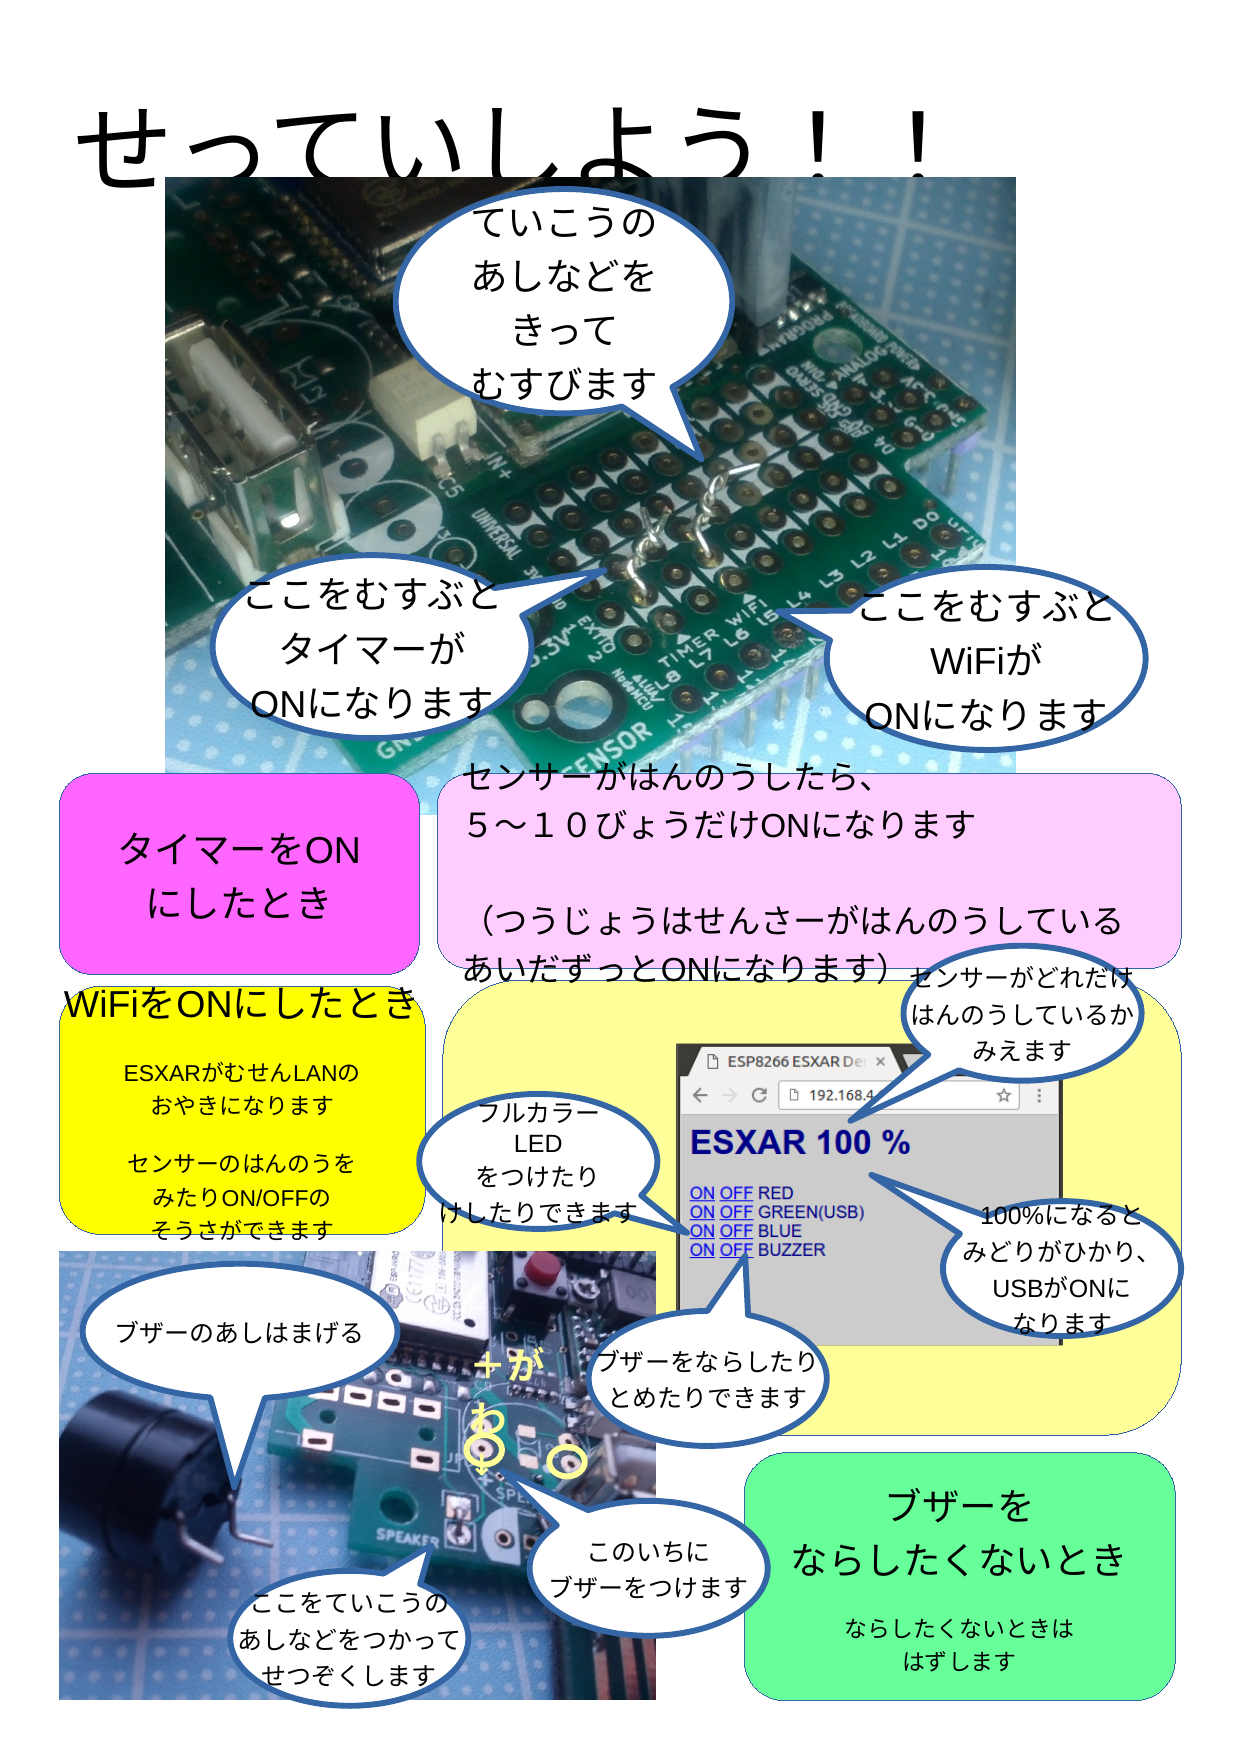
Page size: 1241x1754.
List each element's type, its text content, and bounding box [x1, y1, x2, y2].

picture [701, 768, 709, 773]
text_box [773, 1271, 1182, 1436]
text_box せっていしよう！！ [59, 62, 1188, 760]
text_box センサーがはんのうしたら、 ５〜１０びょうだけONになります （つうじょうはせんさーがはんのうしている あいだずっとONになります） [437, 773, 1182, 969]
text_box ここをむすぶと WiFiが ONになります [778, 566, 1146, 751]
text_box WiFiをONにしたとき ESXARがむせんLANの おやきになります センサーのはんのうを みたりON/OFFの そうさができます [59, 986, 426, 1235]
text_box タイマーをON にしたとき [59, 773, 420, 975]
text_box ＋がわ ↓ [454, 1328, 593, 1438]
text_box 100%になると みどりがひかり、 USBがONに なります [871, 1174, 1182, 1337]
picture [711, 768, 719, 773]
text_box [442, 1204, 676, 1317]
text_box ブザーをならしたり とめたりできます [593, 1255, 827, 1446]
text_box フルカラー LED をつけたり けしたりできます [419, 1093, 688, 1233]
text_box このいちに ブザーをつけます [501, 1470, 768, 1636]
text_box ブザーのあしはまげる [82, 1263, 398, 1488]
text_box [1063, 984, 1182, 1266]
picture [165, 177, 1016, 815]
picture [676, 1030, 1063, 1360]
text_box ここをていこうの あしなどをつかって せつぞくします [230, 1545, 469, 1706]
text_box ブザーを ならしたくないとき ならしたくないときは はずします [744, 1452, 1176, 1701]
text_box [442, 980, 917, 1222]
picture [59, 1251, 656, 1700]
text_box ここをむすぶと タイマーが ONになります [212, 555, 605, 739]
text_box ていこうの あしなどを きって むすびます [395, 188, 733, 460]
picture [470, 1439, 498, 1461]
text_box センサーがどれだけ はんのうしているか みえます [850, 945, 1142, 1121]
